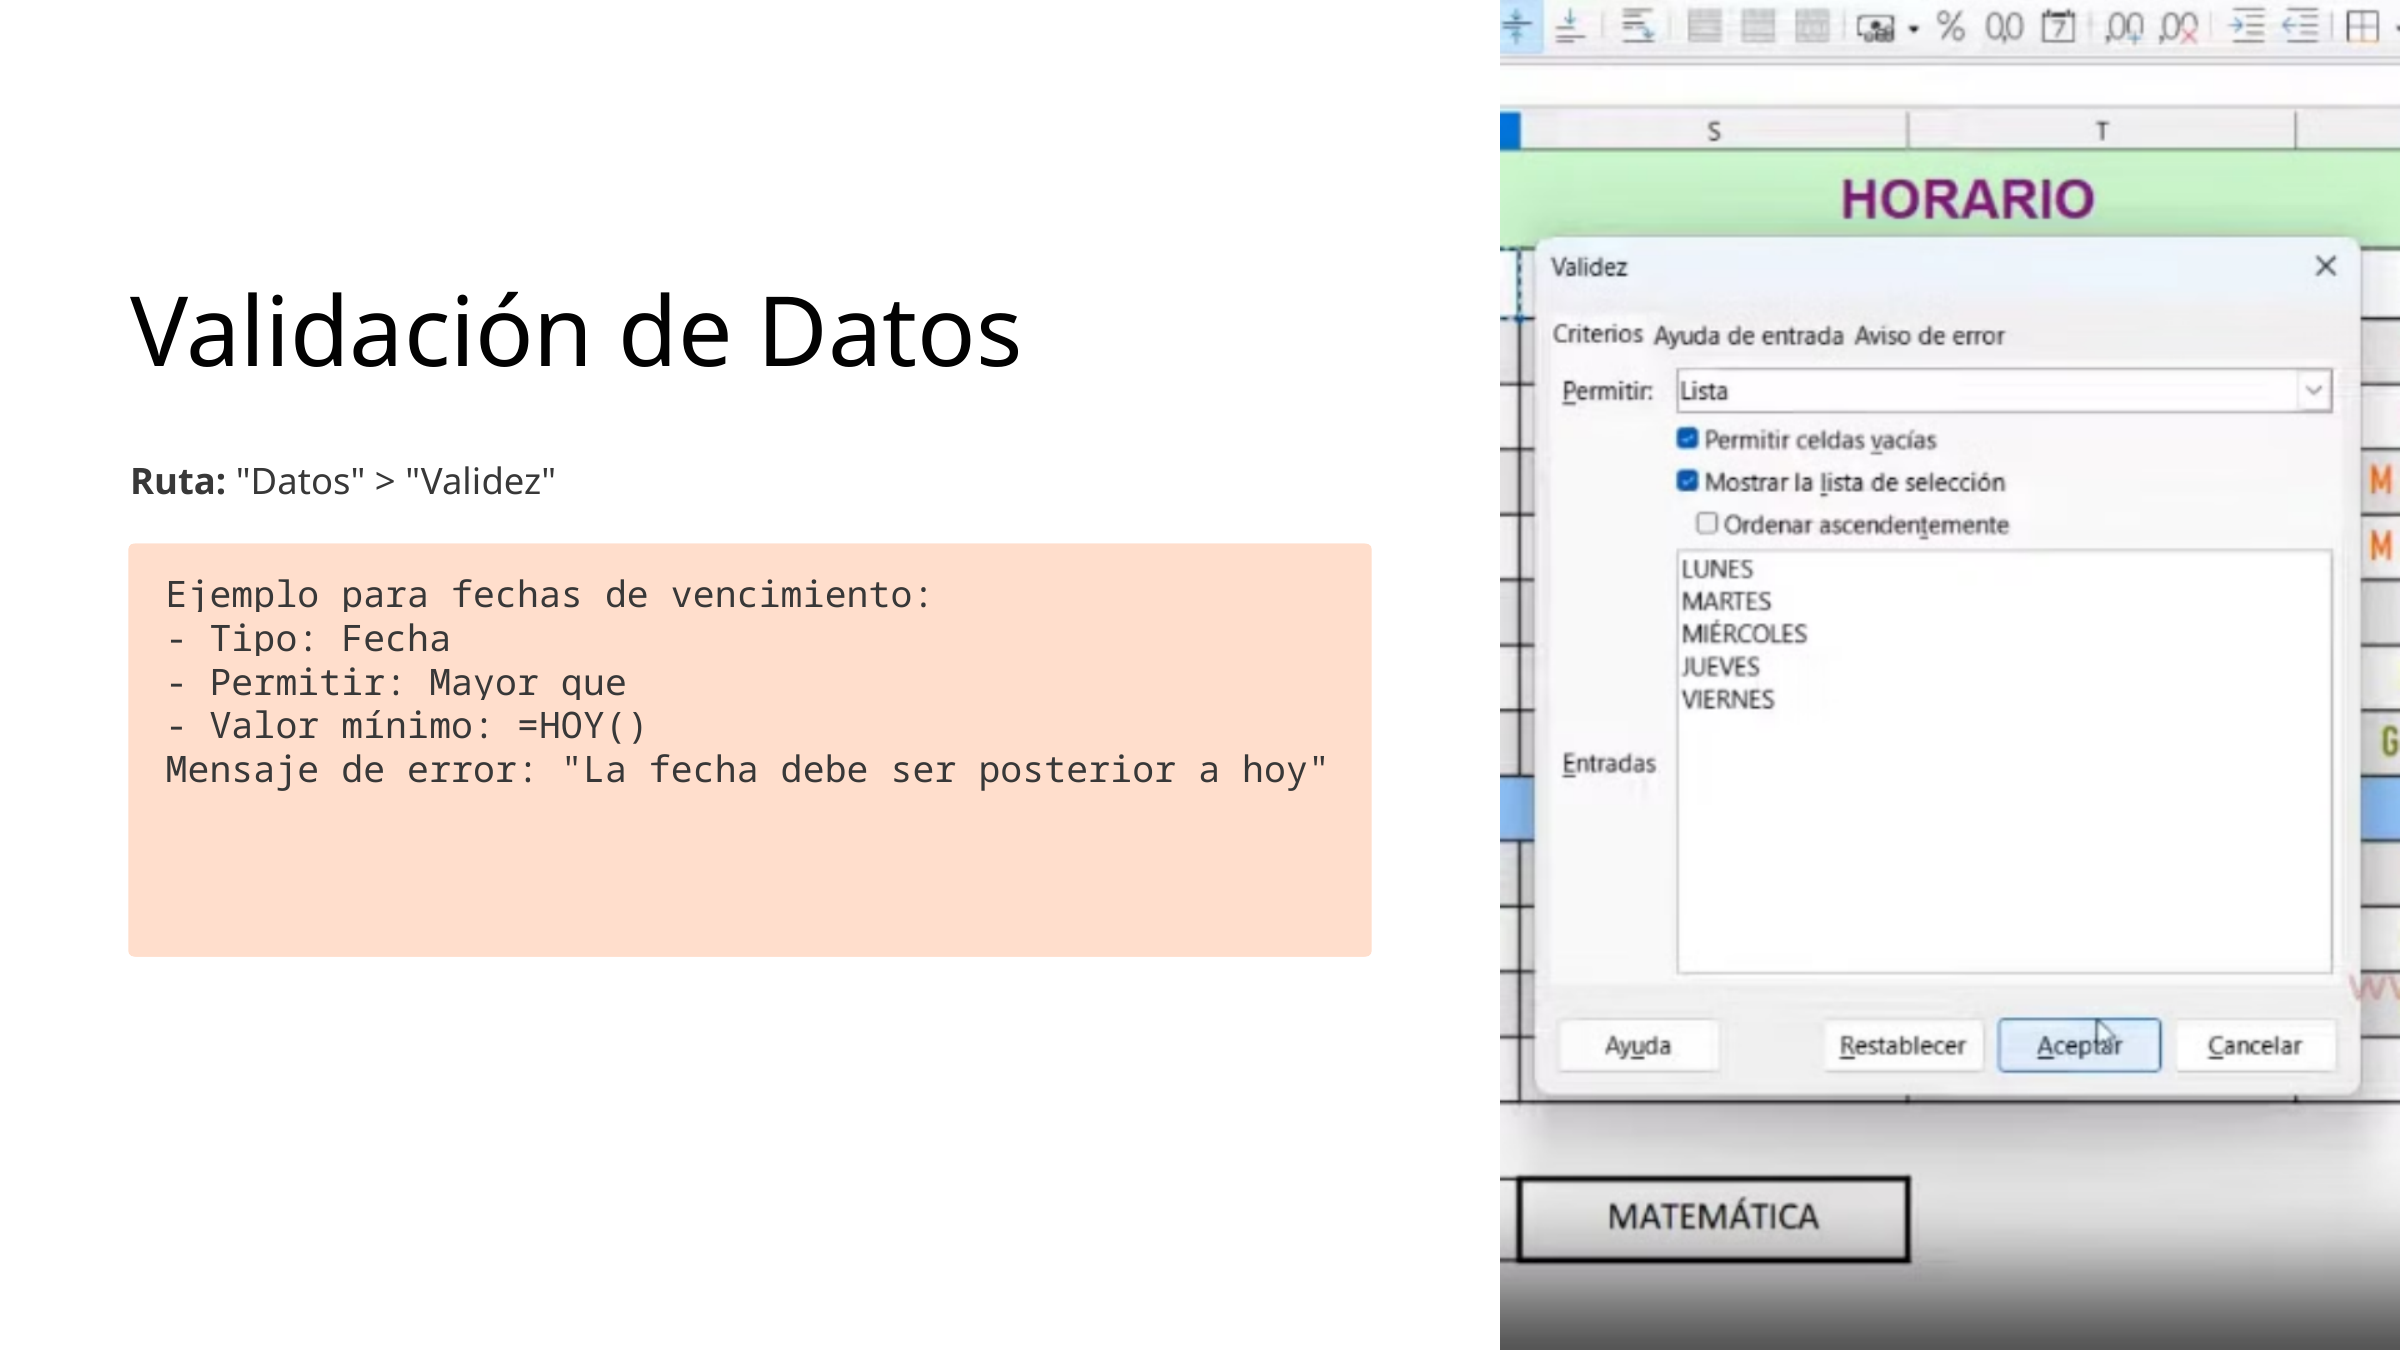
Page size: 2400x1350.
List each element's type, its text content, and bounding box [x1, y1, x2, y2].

text_box [128, 543, 1372, 957]
text_box Validación de Datos [130, 264, 1107, 387]
text_box Ruta: "Datos" > "Validez" [130, 442, 1370, 502]
text_box Ejemplo para fechas de vencimiento: - Tipo: Fecha - Permitir: Mayor que - Valor mínimo: =HOY() Mensaje de error: "La fecha debe ser posterior a hoy" [165, 571, 1335, 929]
picture [1500, 0, 2400, 1350]
